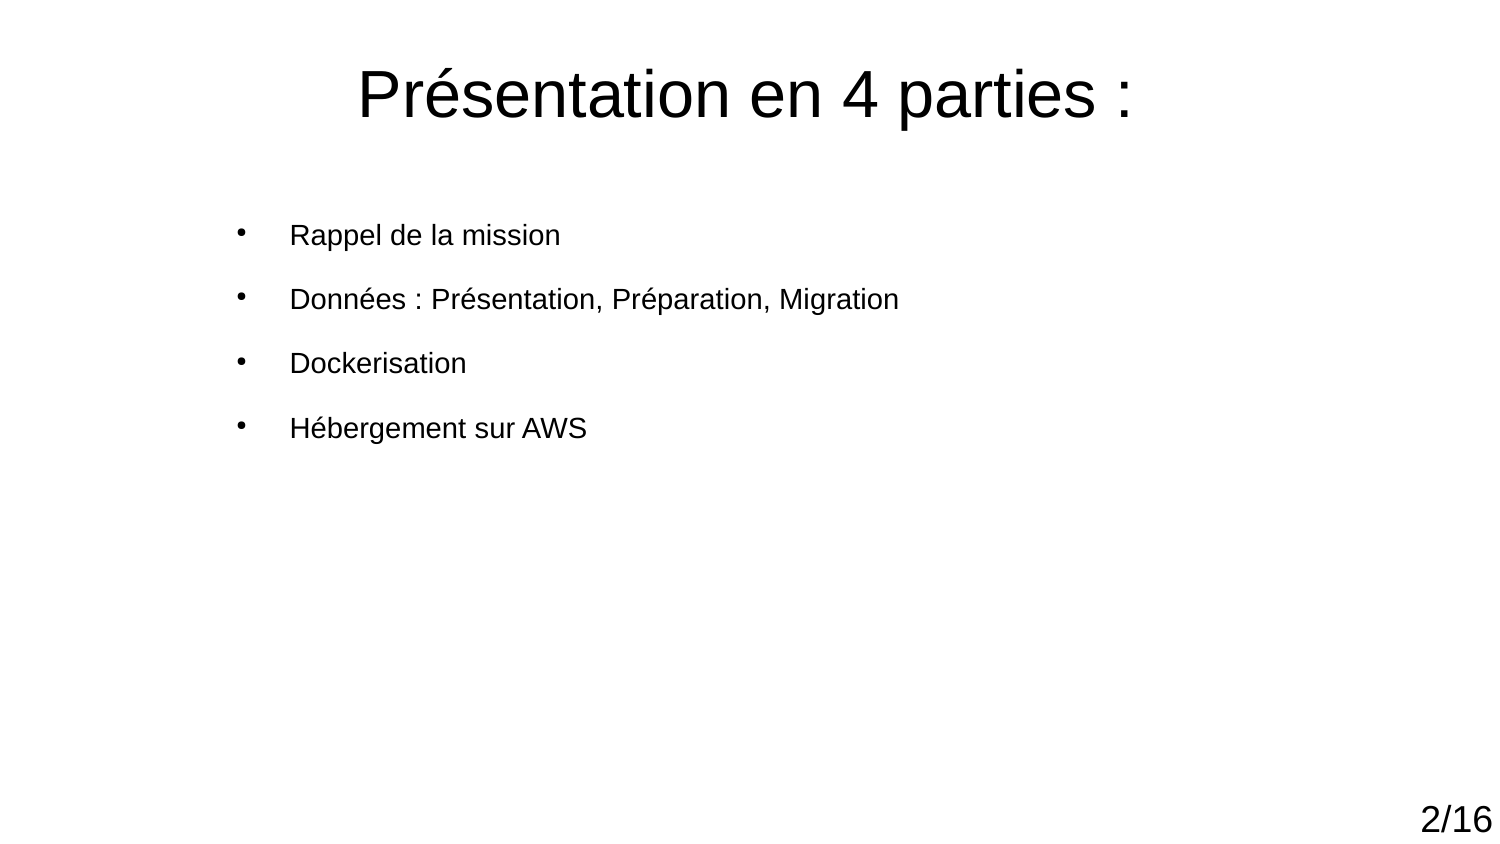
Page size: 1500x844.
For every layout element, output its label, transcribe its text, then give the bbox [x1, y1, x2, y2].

list Présentation en 4 parties : [271, 35, 1427, 313]
list Rappel de la mission Données : Présentation, Préparation, Migration Dockerisation Hébergement sur AWS [203, 200, 1359, 478]
text_box 2/16 [1405, 791, 1500, 844]
